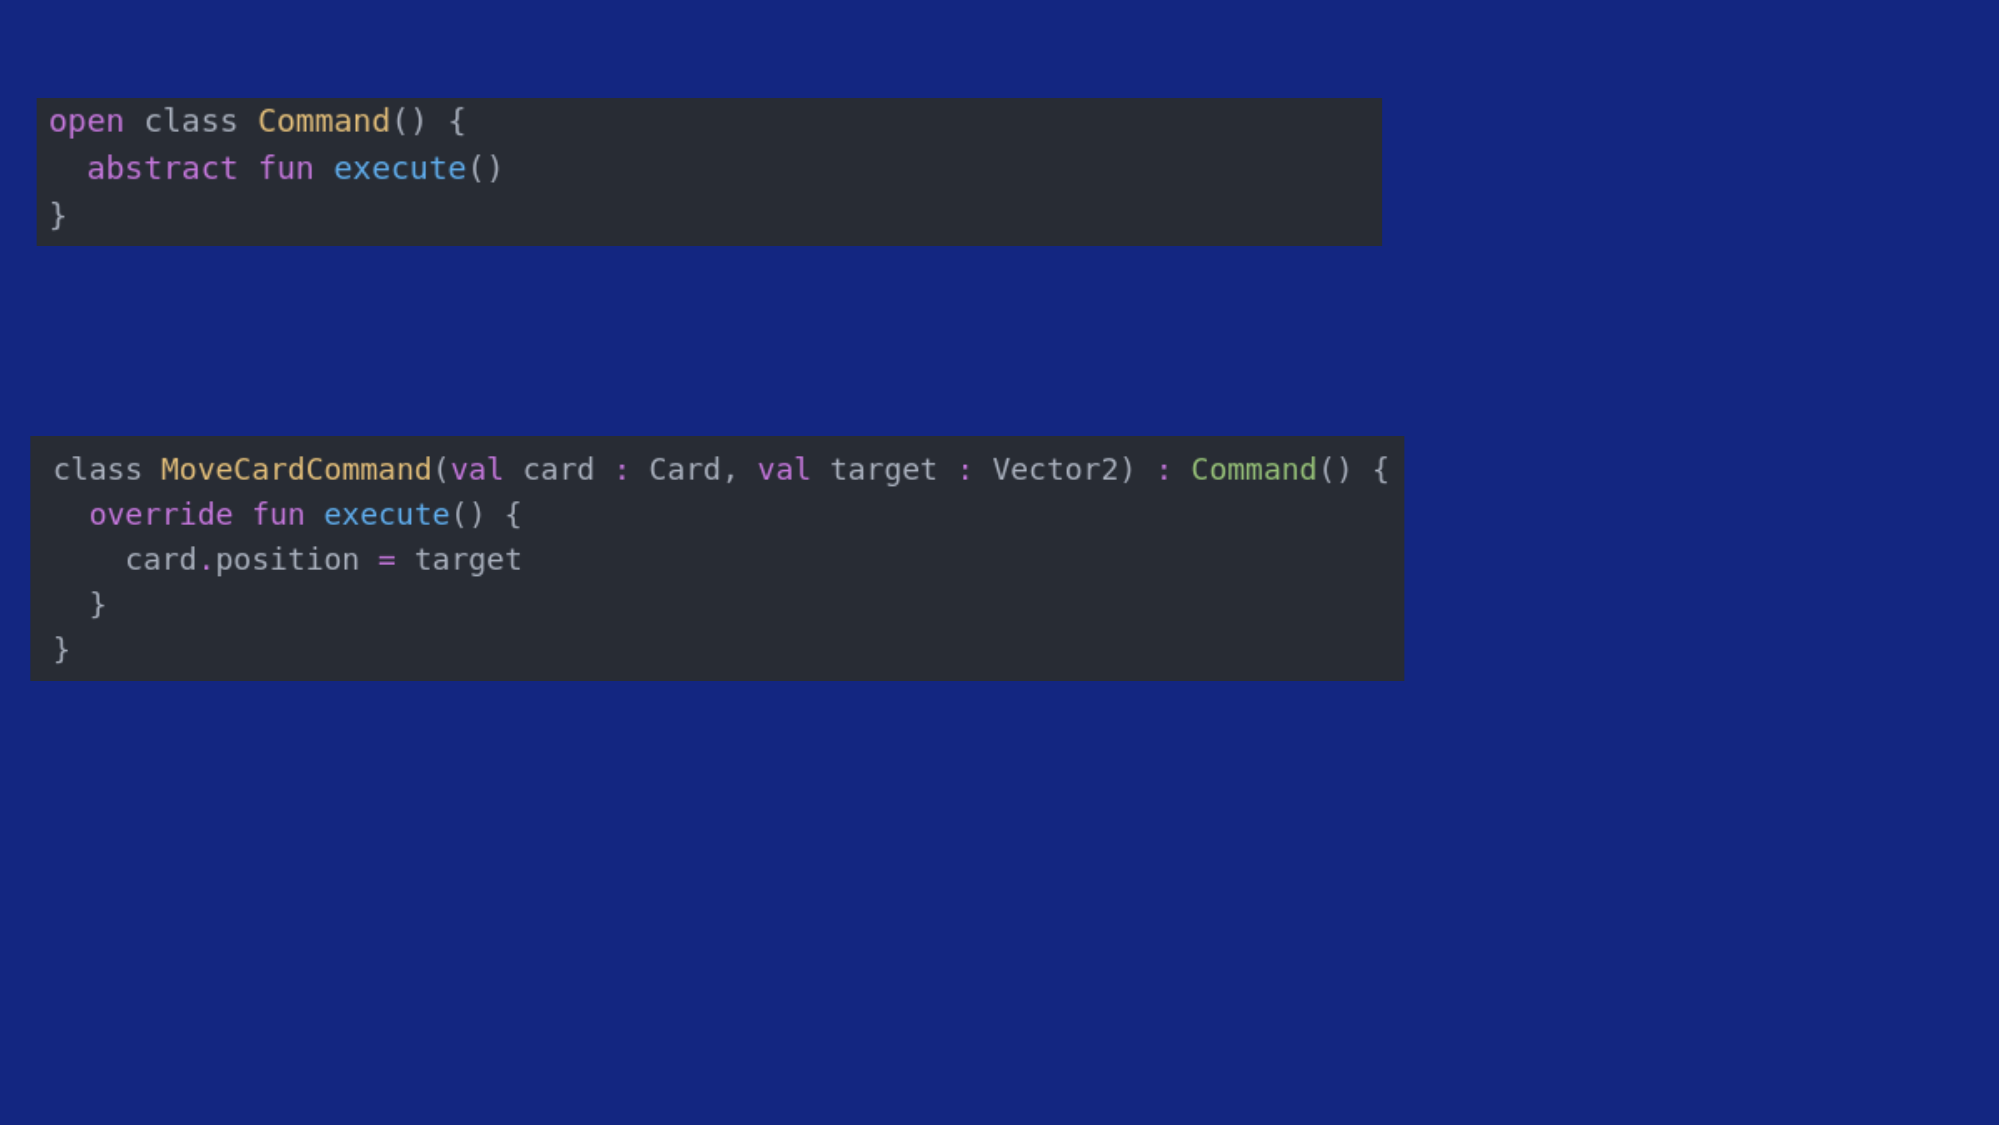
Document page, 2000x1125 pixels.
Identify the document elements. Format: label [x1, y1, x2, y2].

picture [30, 436, 1405, 681]
picture [36, 98, 1383, 246]
